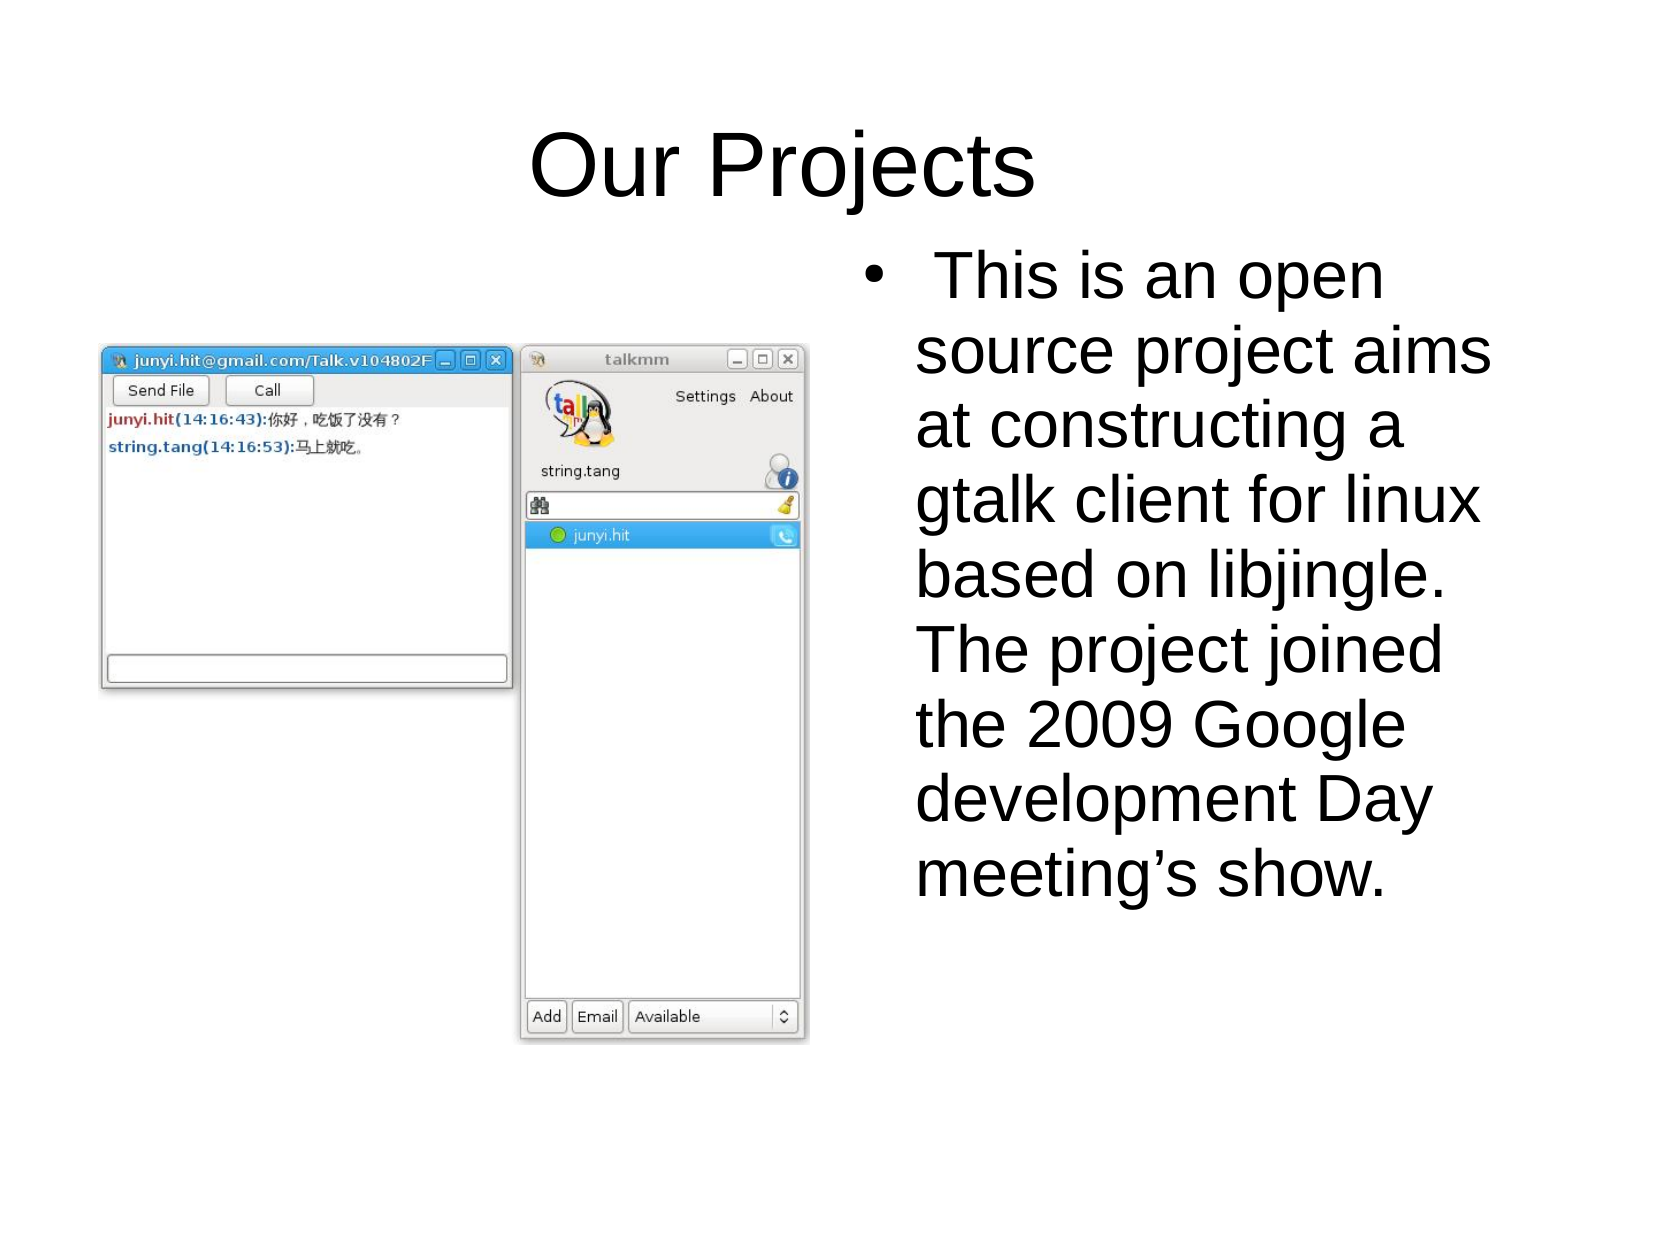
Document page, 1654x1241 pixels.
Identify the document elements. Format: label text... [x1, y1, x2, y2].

list This is an open source project aims at constructing a gtalk client for linux based on libjingle. The project joined the 2009 Google development Day meeting’s show. [844, 237, 1556, 1151]
picture [98, 343, 810, 1045]
title Our Projects [60, 113, 1533, 217]
